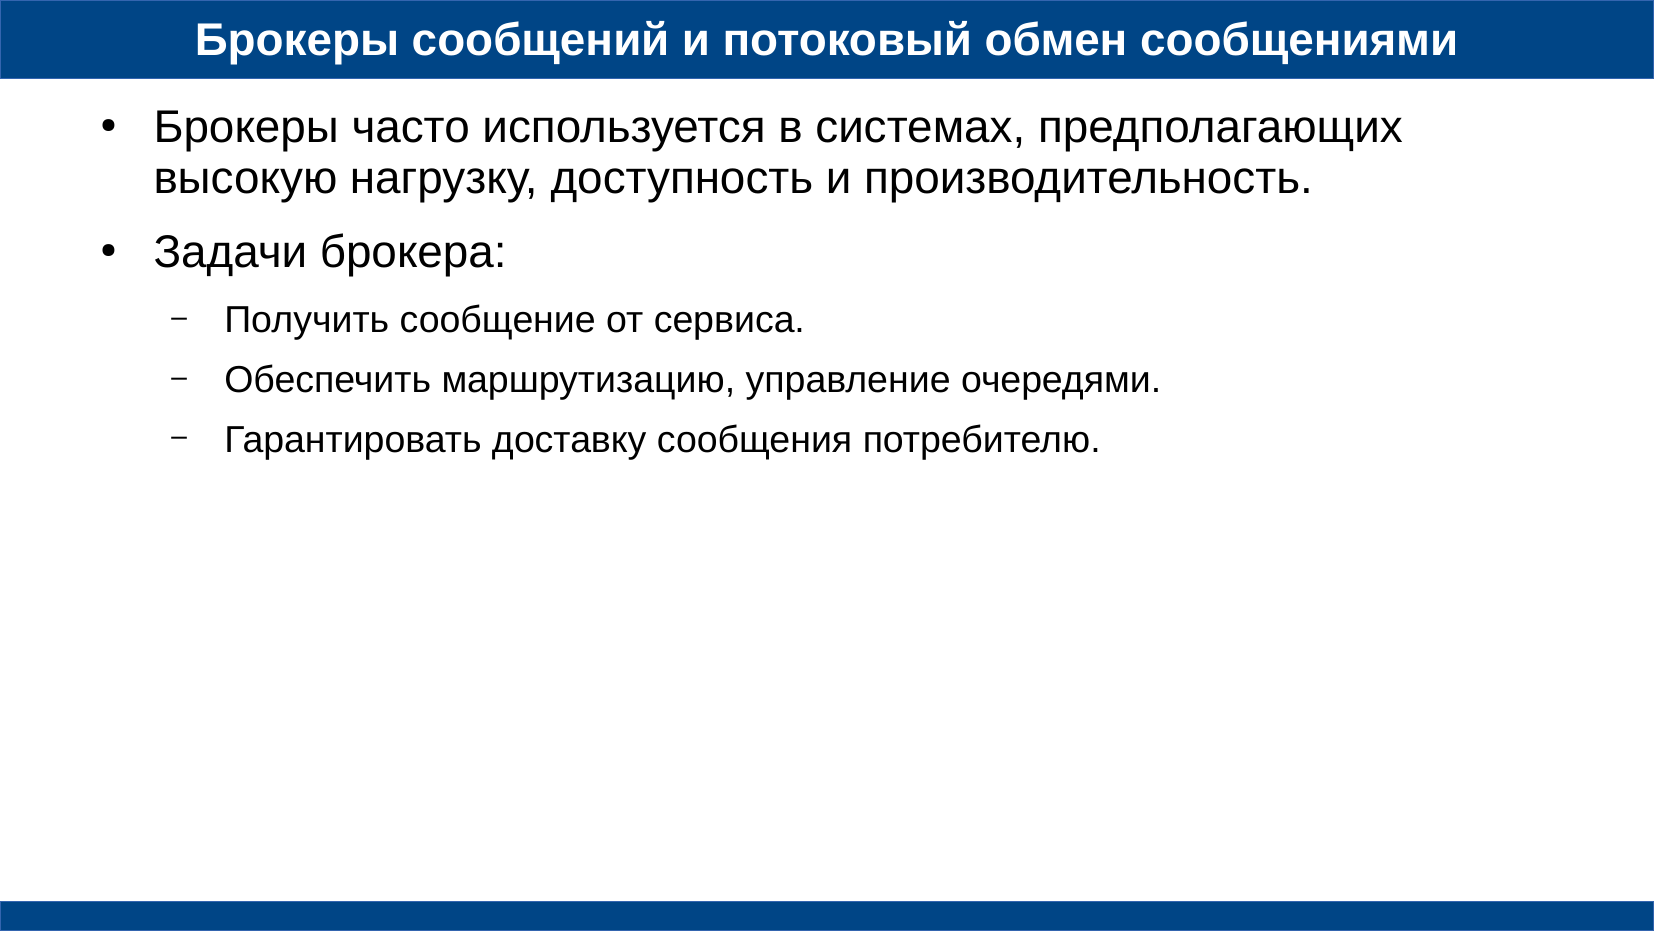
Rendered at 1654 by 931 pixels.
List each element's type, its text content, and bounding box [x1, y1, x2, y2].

list Брокеры часто используется в системах, предполагающих высокую нагрузку, доступность и производительность. Задачи брокера: Получить сообщение от сервиса. Обеспечить маршрутизацию, управление очередями. Гарантировать доставку сообщения потребителю. [82, 101, 1571, 641]
title Брокеры сообщений и потоковый обмен сообщениями [0, 0, 1654, 79]
